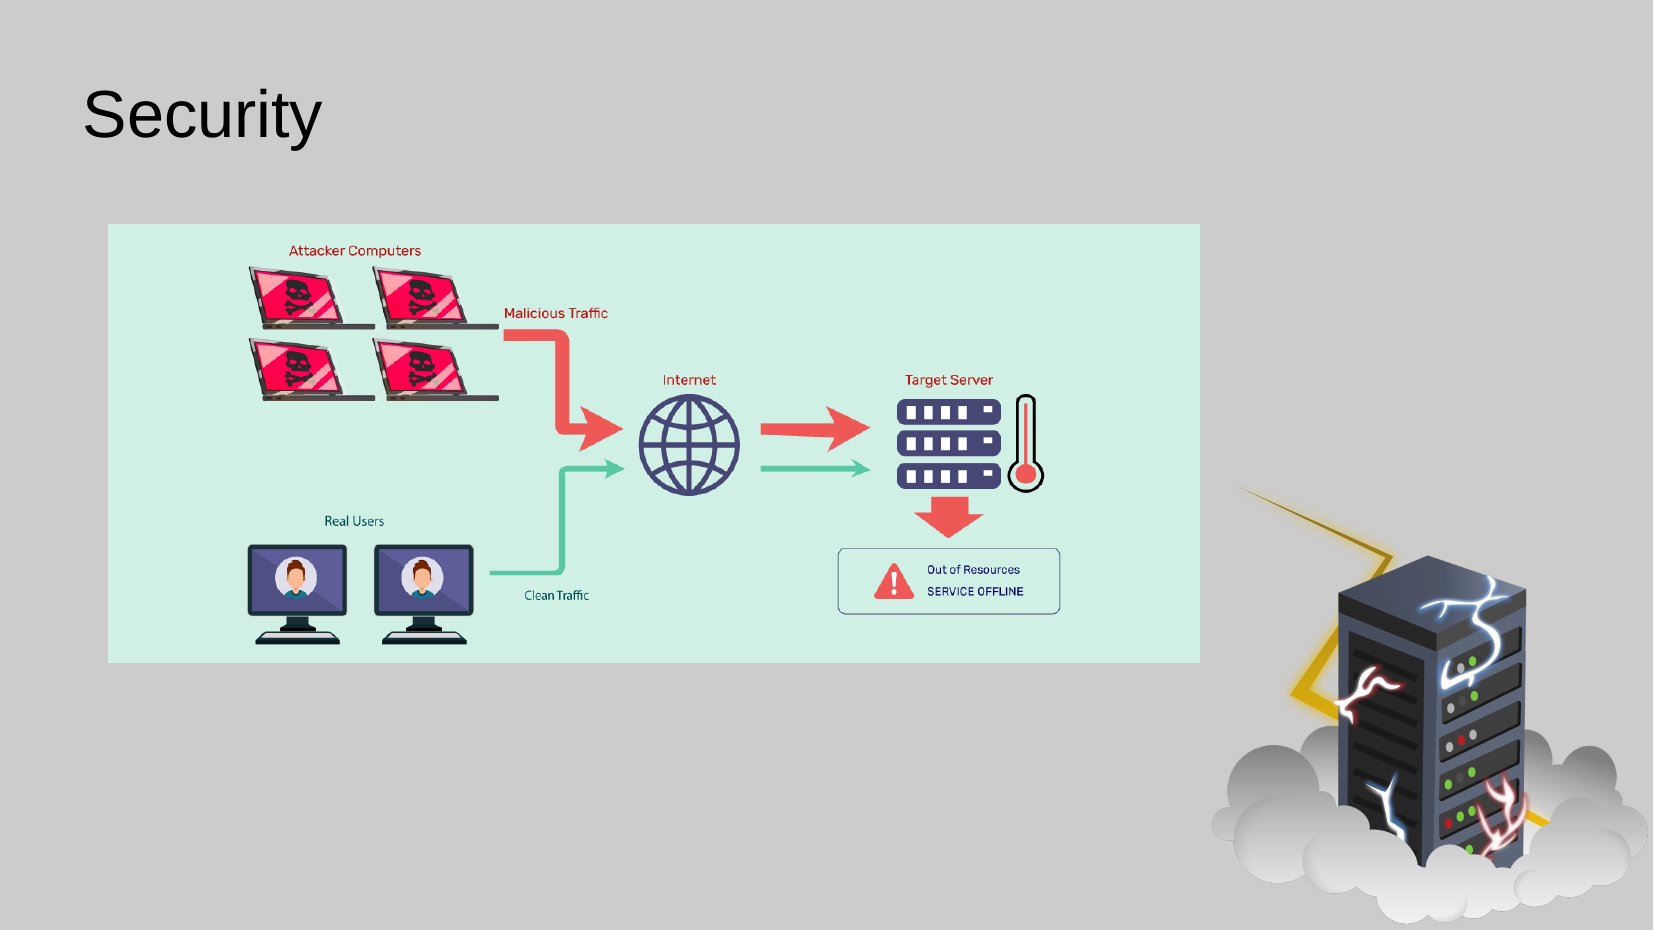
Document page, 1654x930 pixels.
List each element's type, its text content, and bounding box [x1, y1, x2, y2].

picture [108, 224, 1200, 663]
picture [1210, 487, 1653, 930]
title Security [82, 37, 1571, 193]
